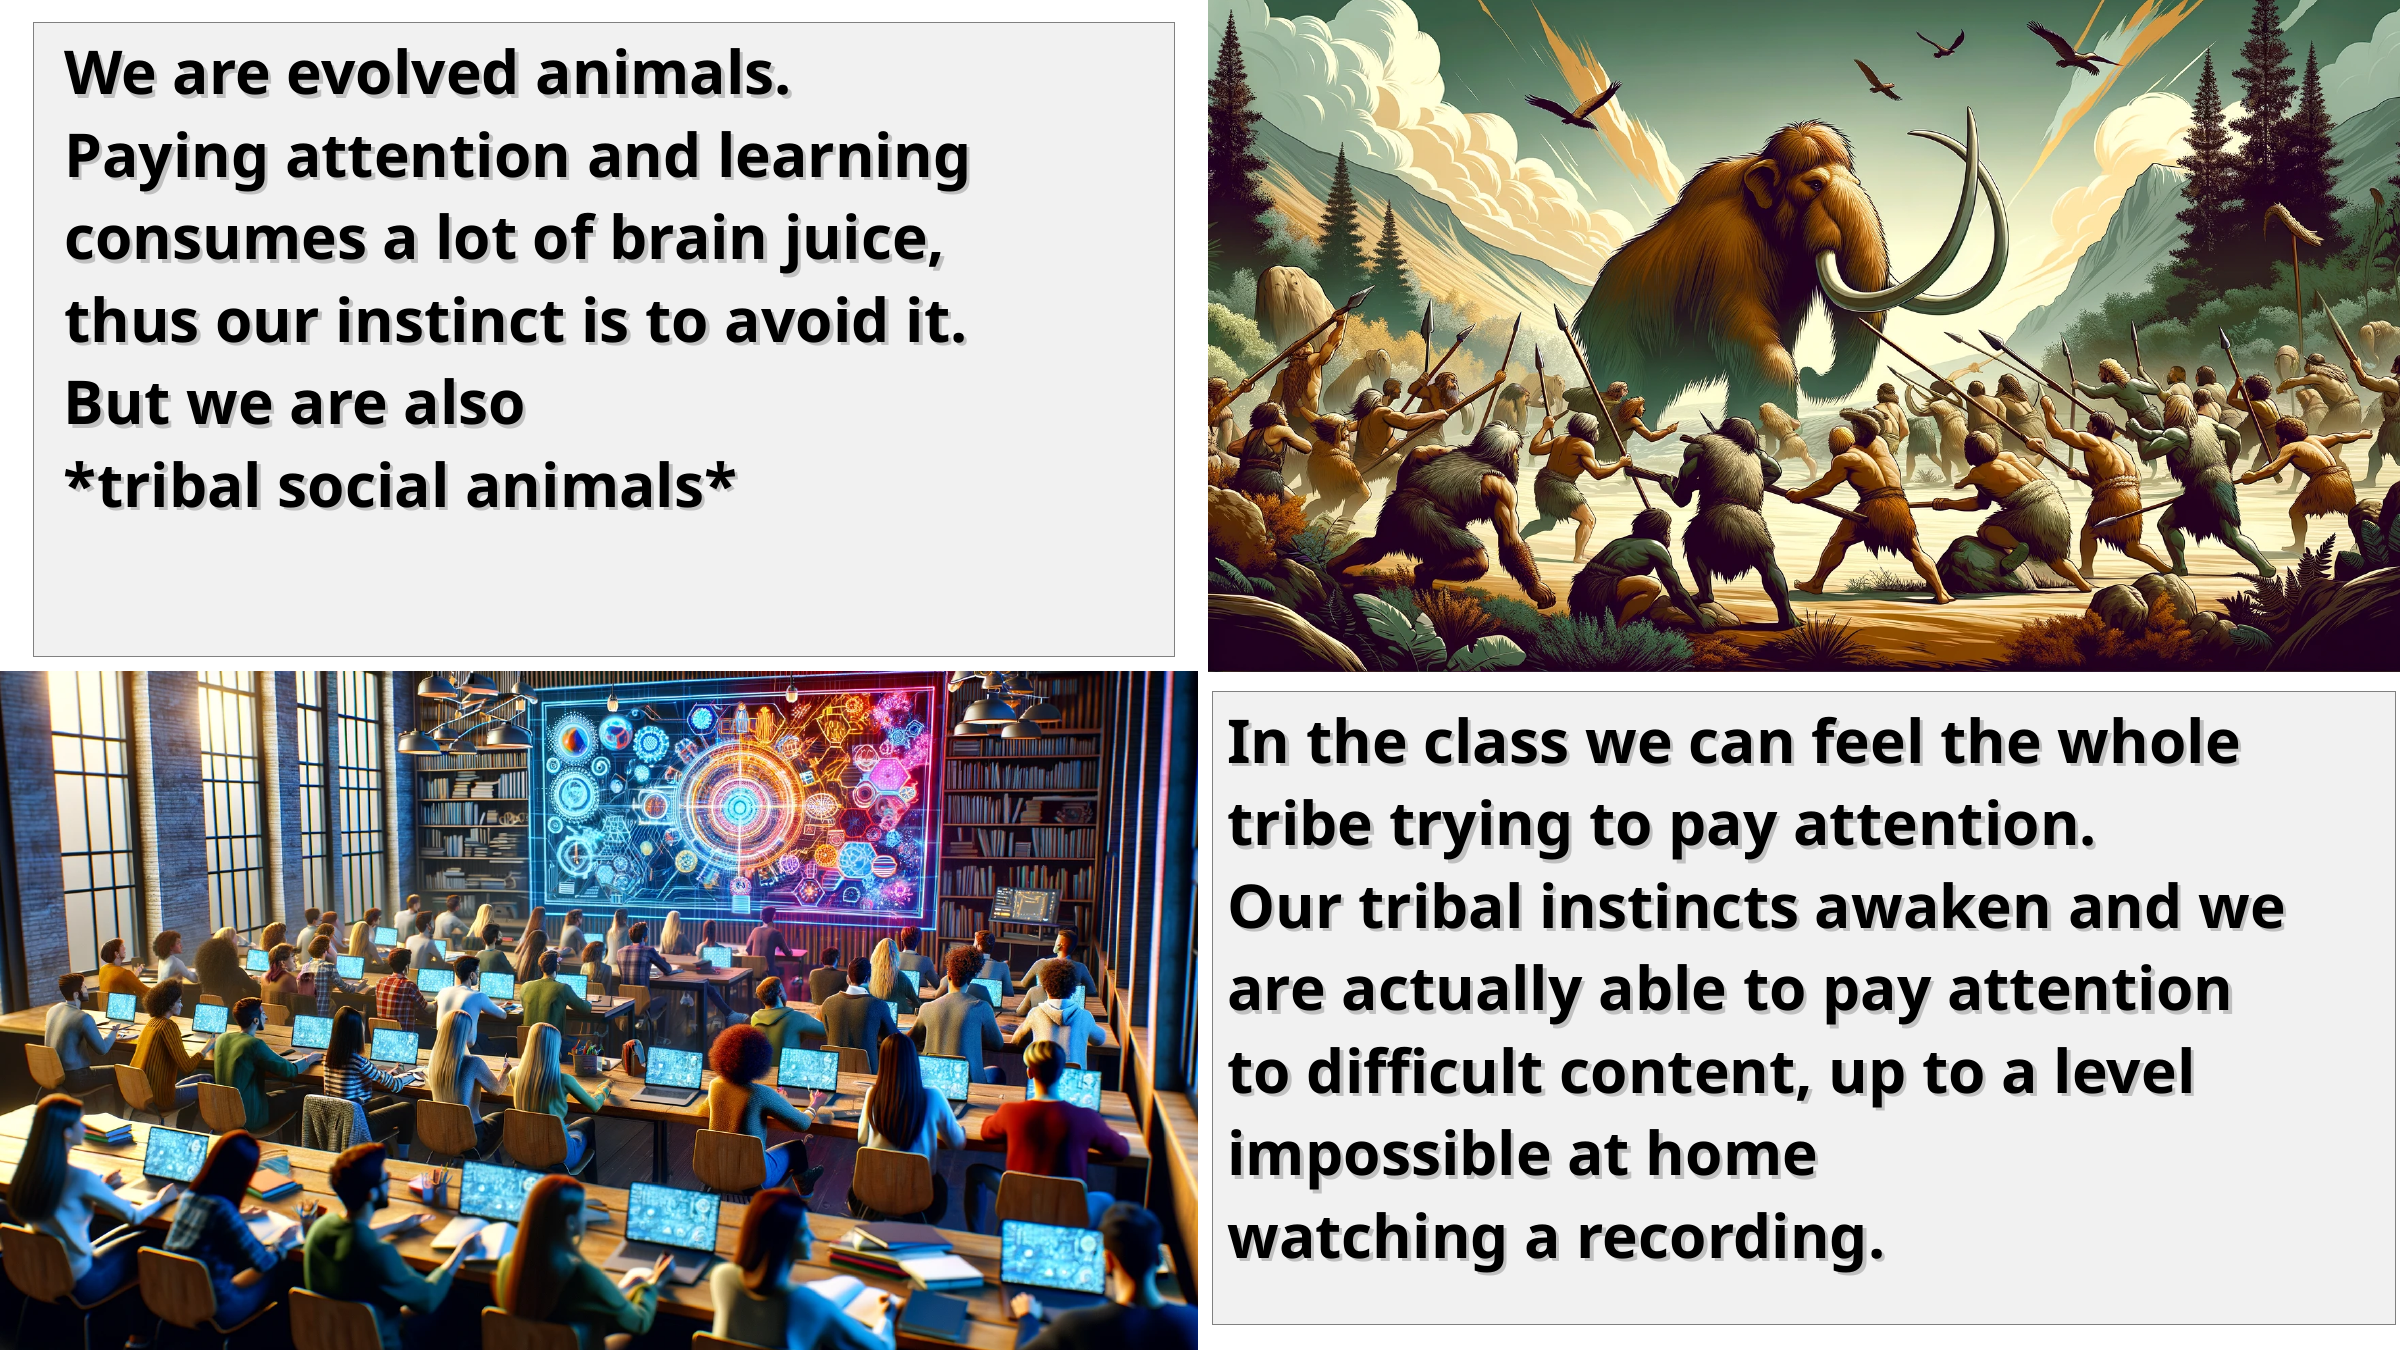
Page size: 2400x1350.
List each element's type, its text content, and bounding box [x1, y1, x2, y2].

picture [1208, 0, 2400, 672]
text_box In the class we can feel the whole tribe trying to pay attention. Our tribal instincts awaken and we are actually able to pay attention to difficult content, up to a level impossible at home watching a recording. [1212, 691, 2396, 1325]
picture [0, 671, 1198, 1350]
text_box We are evolved animals. Paying attention and learning consumes a lot of brain juice, thus our instinct is to avoid it. But we are also *tribal social animals* [33, 22, 1175, 657]
